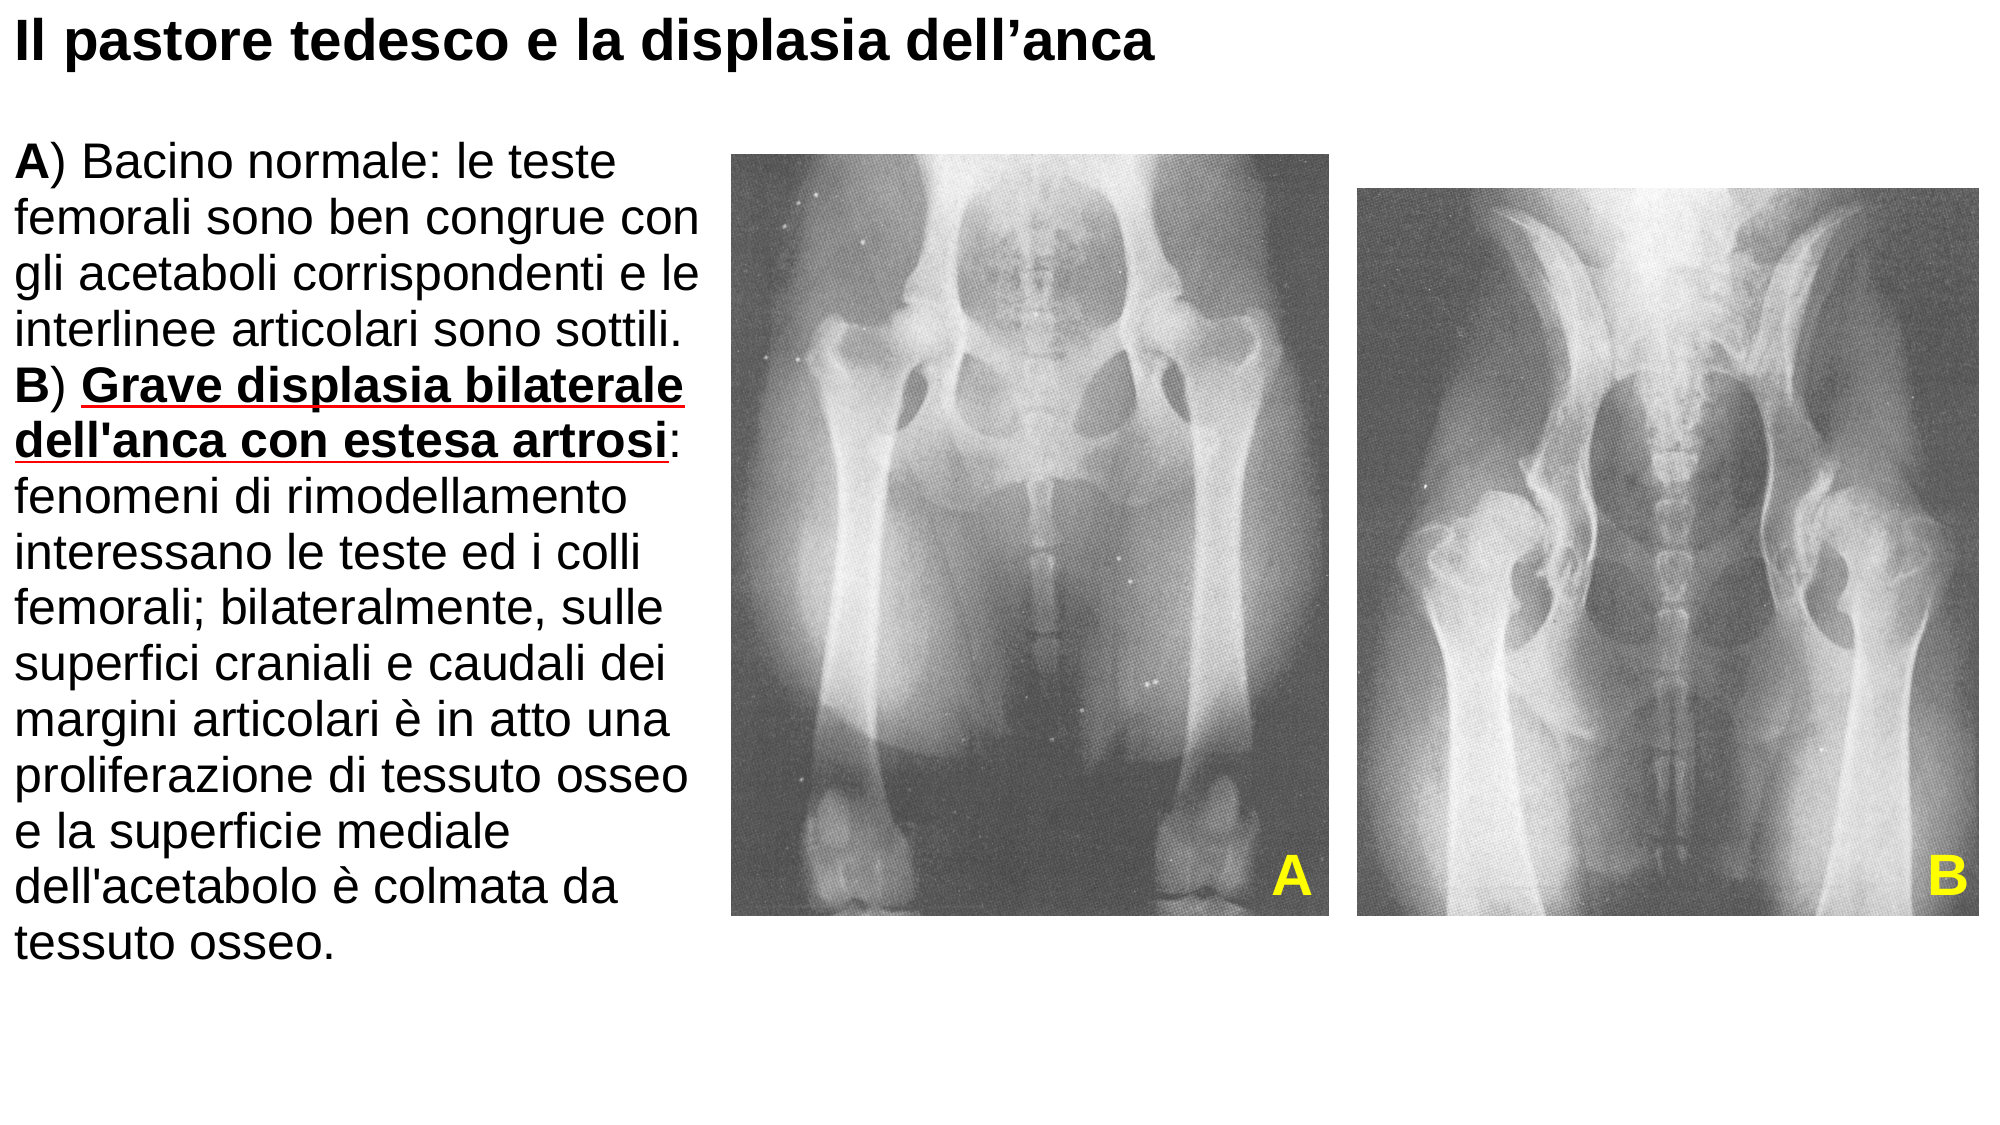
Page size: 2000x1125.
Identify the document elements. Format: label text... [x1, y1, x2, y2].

picture [1357, 188, 1979, 835]
text_box A B [1256, 835, 1986, 916]
text_box A) Bacino normale: le teste femorali sono ben congrue con gli acetaboli corrispondenti e le interlinee articolari sono sottili. B) Grave displasia bilaterale dell'anca con estesa artrosi: fenomeni di rimodellamento interessano le teste ed i colli femorali; bilateralmente, sulle superfici craniali e caudali dei margini articolari è in atto una proliferazione di tessuto osseo e la superficie mediale dell'acetabolo è colmata da tessuto osseo. [0, 126, 732, 978]
text_box Il pastore tedesco e la displasia dell’anca [0, 0, 2000, 80]
picture [732, 154, 1329, 916]
